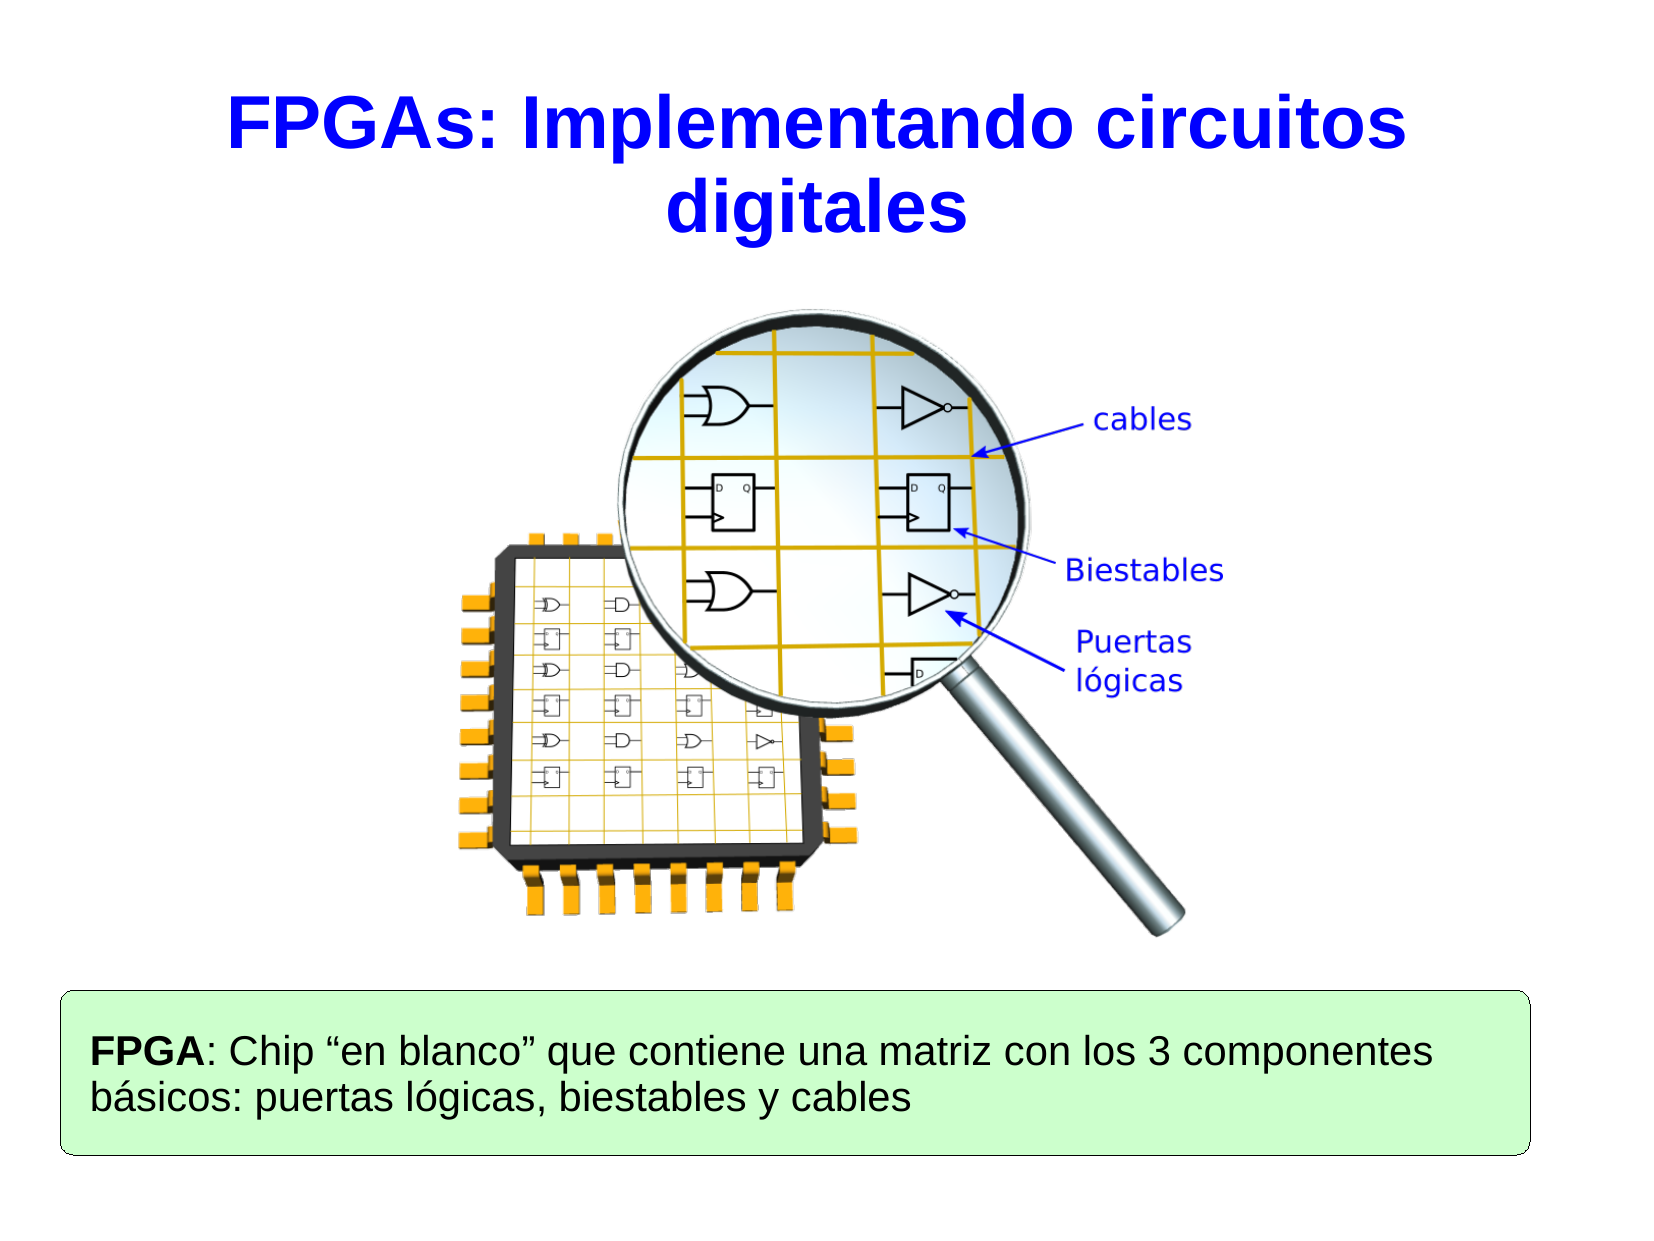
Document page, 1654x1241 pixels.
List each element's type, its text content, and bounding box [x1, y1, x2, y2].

text_box FPGA: Chip “en blanco” que contiene una matriz con los 3 componentes básicos: puertas lógicas, biestables y cables [75, 1020, 1546, 1141]
text_box FPGAs: Implementando circuitos digitales [90, 73, 1546, 257]
picture [450, 299, 1223, 946]
text_box [60, 990, 1531, 1156]
